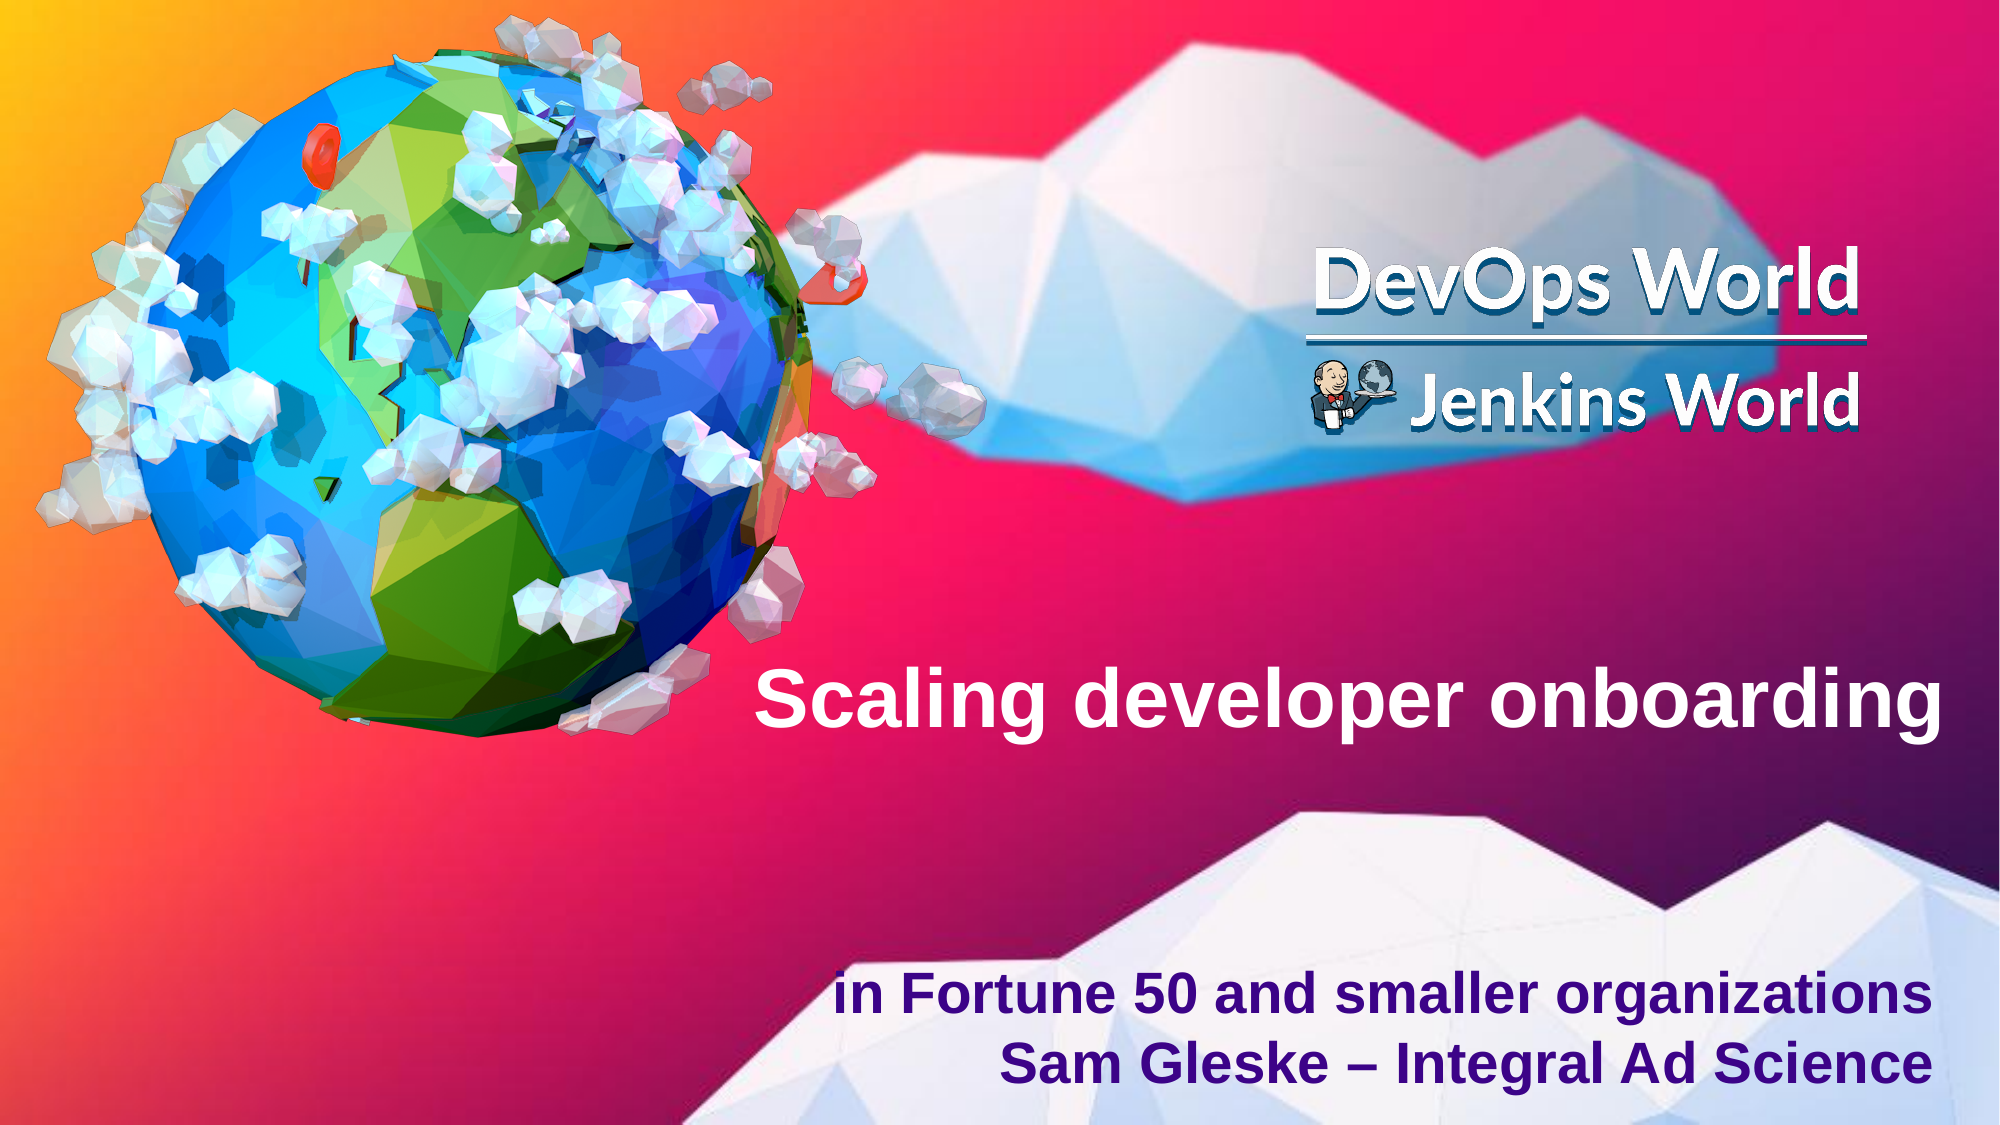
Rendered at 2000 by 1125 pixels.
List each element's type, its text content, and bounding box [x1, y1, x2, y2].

title Scaling developer onboarding [746, 603, 1947, 798]
picture [0, 0, 2000, 1125]
list in Fortune 50 and smaller organizations Sam Gleske – Integral Ad Science [734, 954, 1935, 1047]
